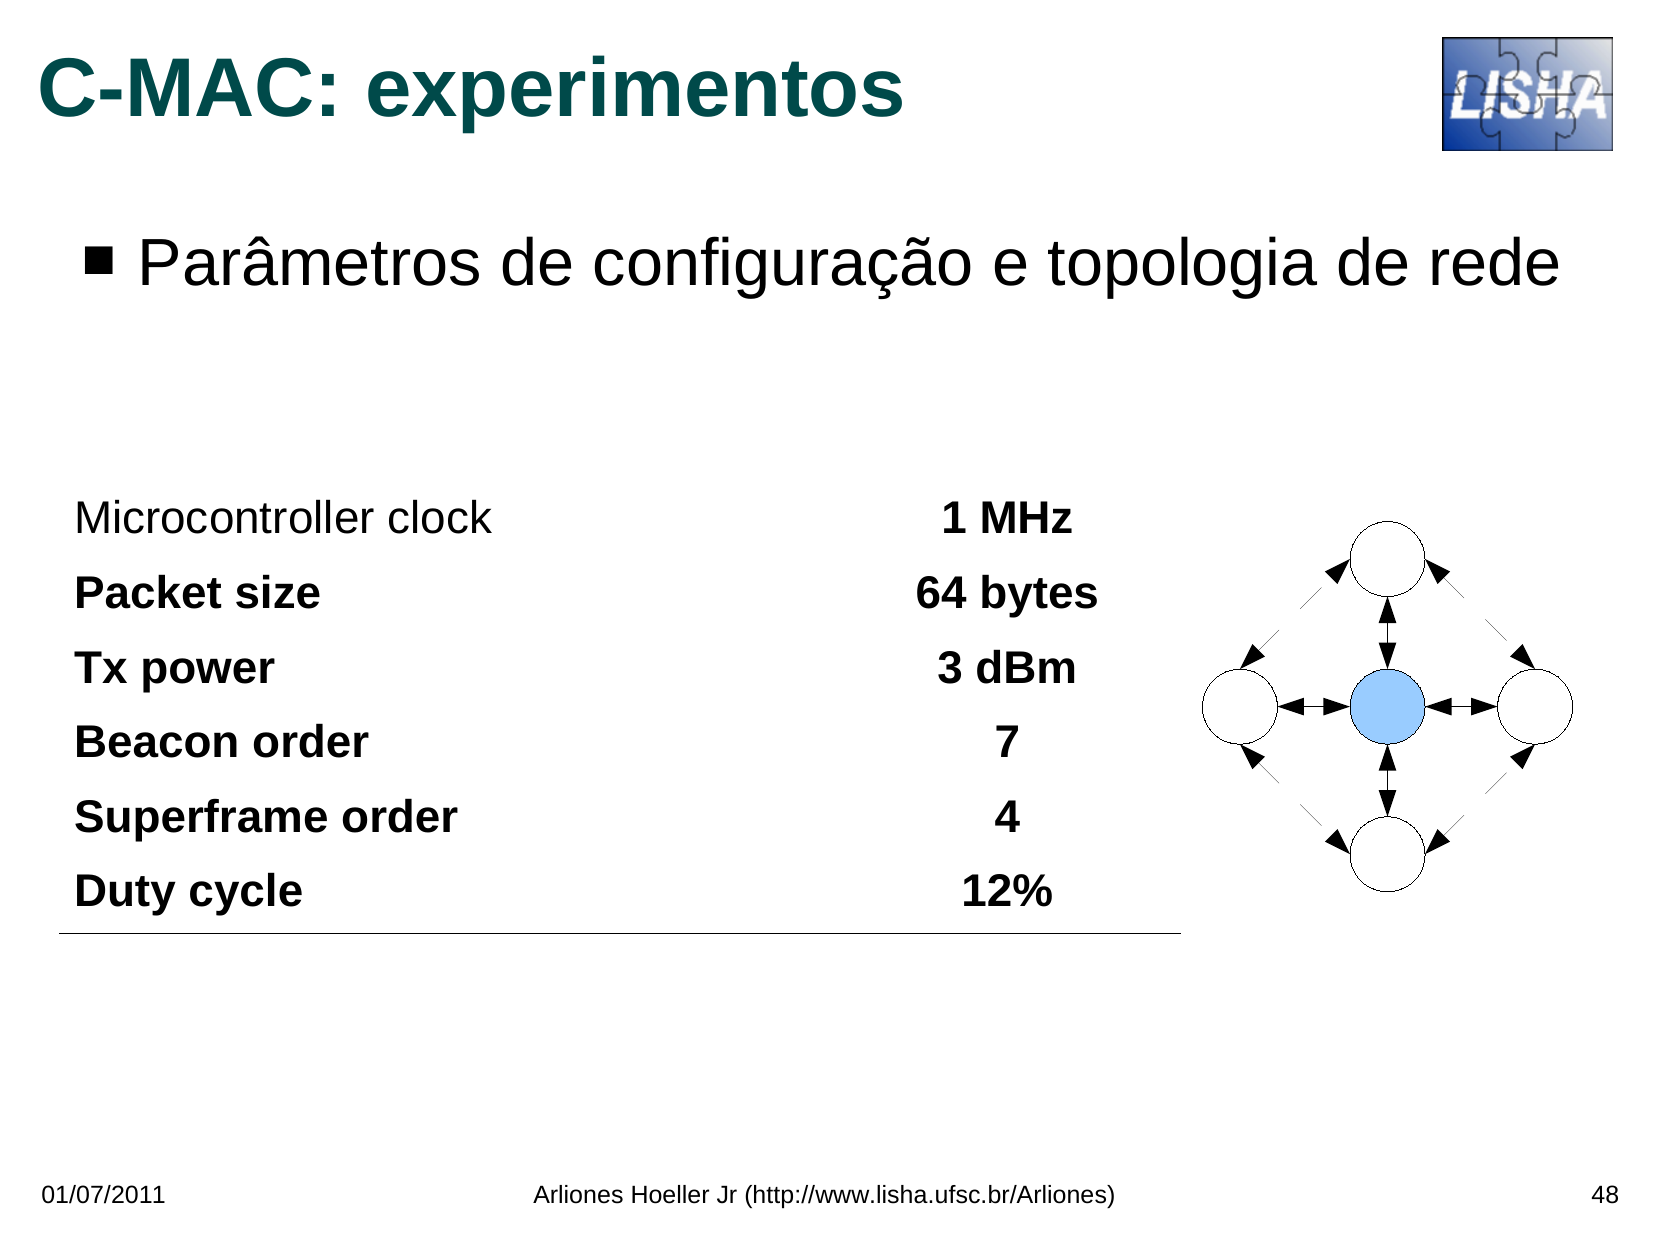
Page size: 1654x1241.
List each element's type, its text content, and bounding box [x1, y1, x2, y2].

table_cell 4 [835, 784, 1181, 858]
table_cell Tx power [60, 635, 834, 708]
table_header 1 MHz [835, 486, 1181, 559]
table_cell 7 [835, 709, 1181, 783]
table_cell Beacon order [60, 709, 834, 783]
table_cell 64 bytes [835, 560, 1181, 634]
table_cell 12% [835, 859, 1181, 933]
list Parâmetros de configuração e topologia de rede [37, 225, 1613, 301]
table_header Microcontroller clock [60, 486, 834, 559]
text_box [1350, 669, 1426, 745]
table_cell 3 dBm [835, 635, 1181, 708]
table_cell Packet size [60, 560, 834, 634]
table_cell Superframe order [60, 784, 834, 858]
table_cell Duty cycle [60, 859, 834, 933]
picture [1442, 37, 1613, 151]
title C-MAC: experimentos [37, 37, 1426, 151]
